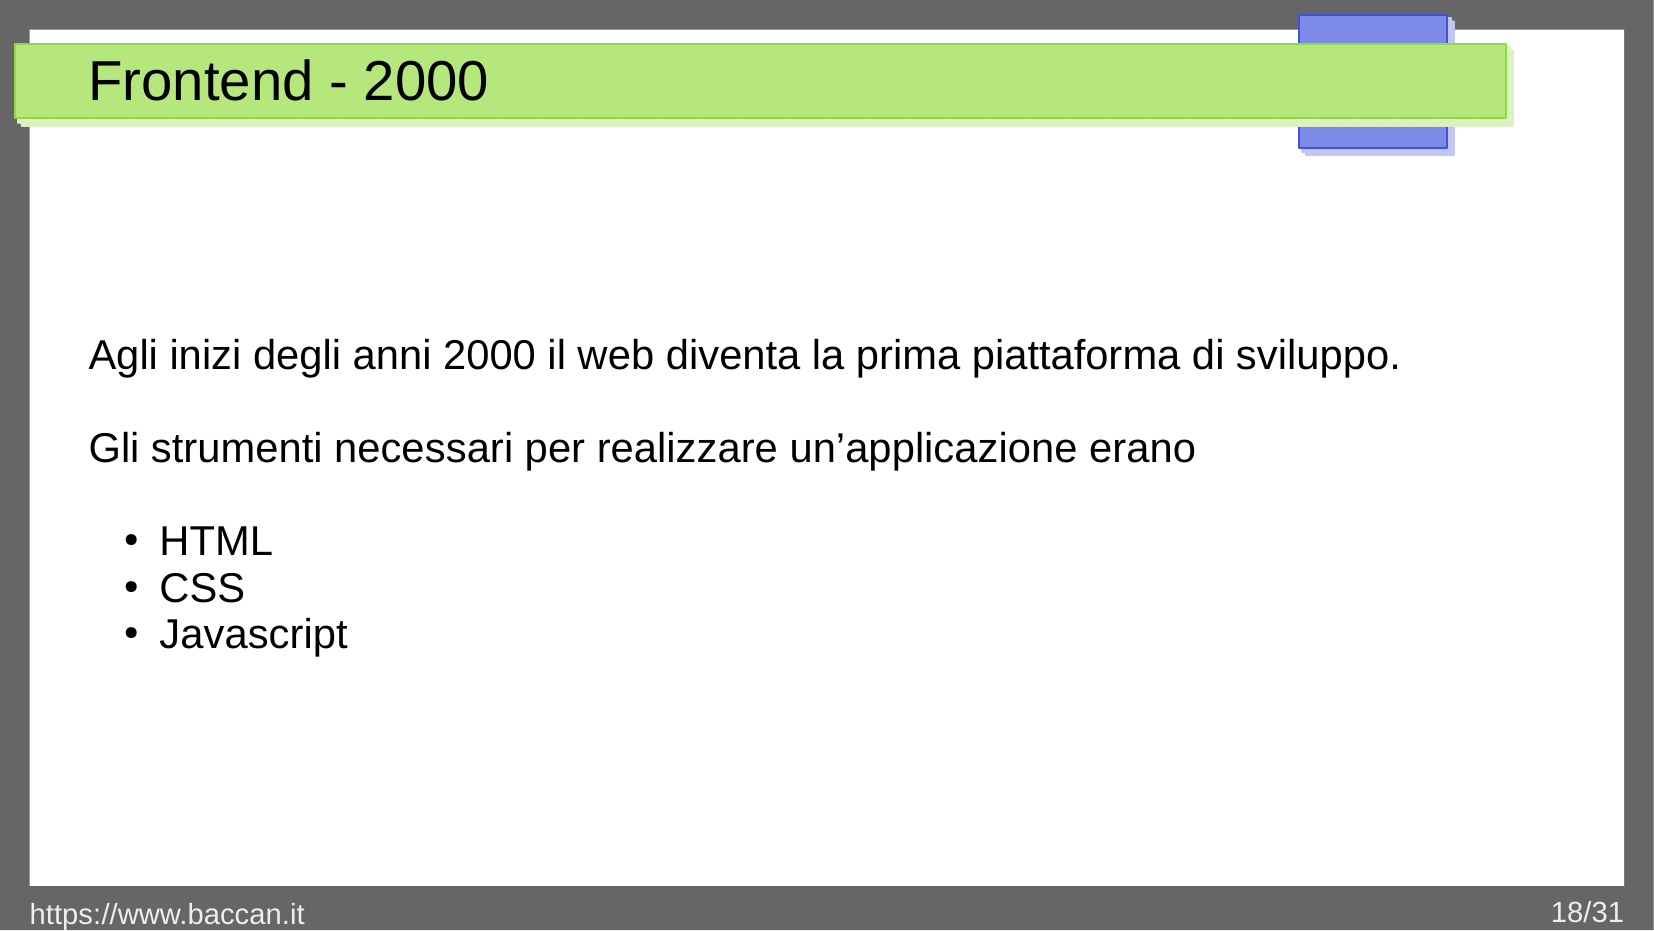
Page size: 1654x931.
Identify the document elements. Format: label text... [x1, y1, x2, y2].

title Frontend - 2000 [88, 44, 1506, 119]
text_box Agli inizi degli anni 2000 il web diventa la prima piattaforma di sviluppo. Gli strumenti necessari per realizzare un’applicazione erano HTML CSS Javascript [88, 169, 1565, 821]
